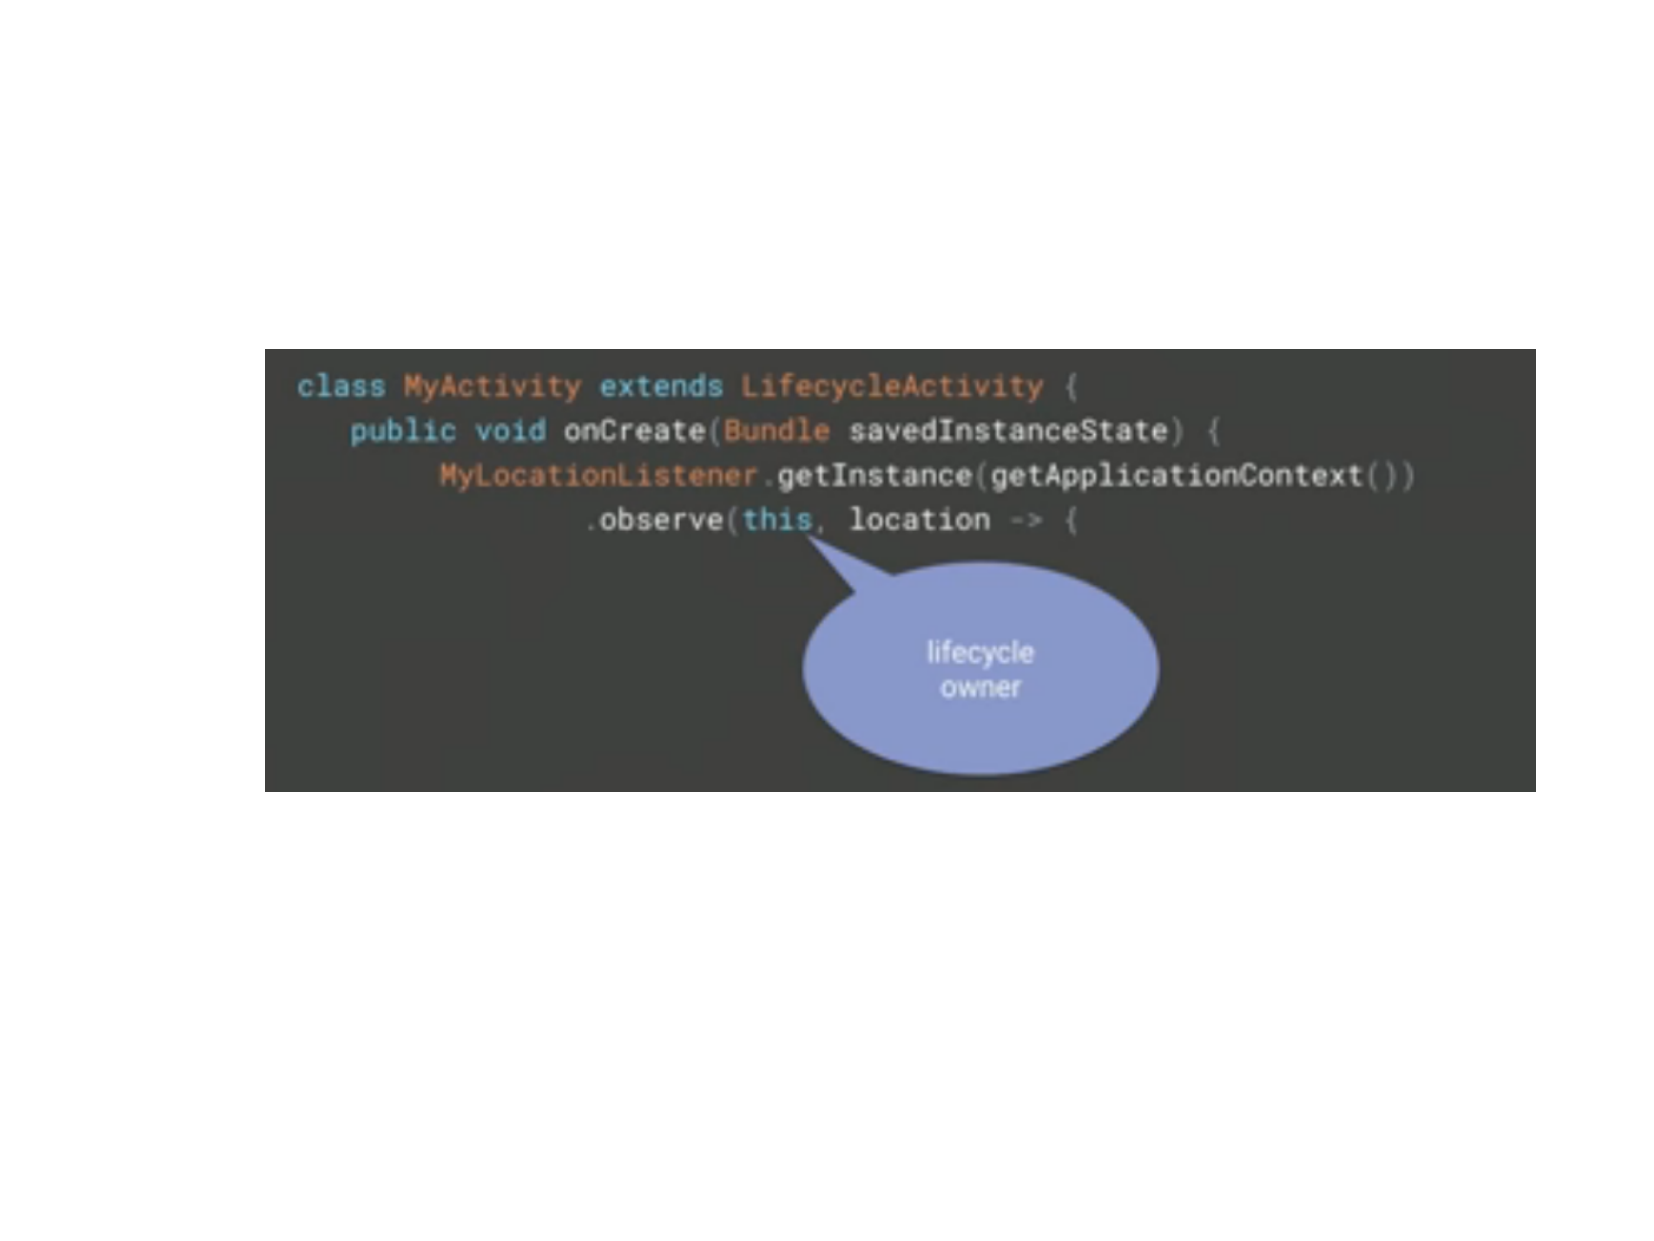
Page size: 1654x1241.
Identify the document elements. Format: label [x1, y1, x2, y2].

picture [265, 349, 1536, 792]
